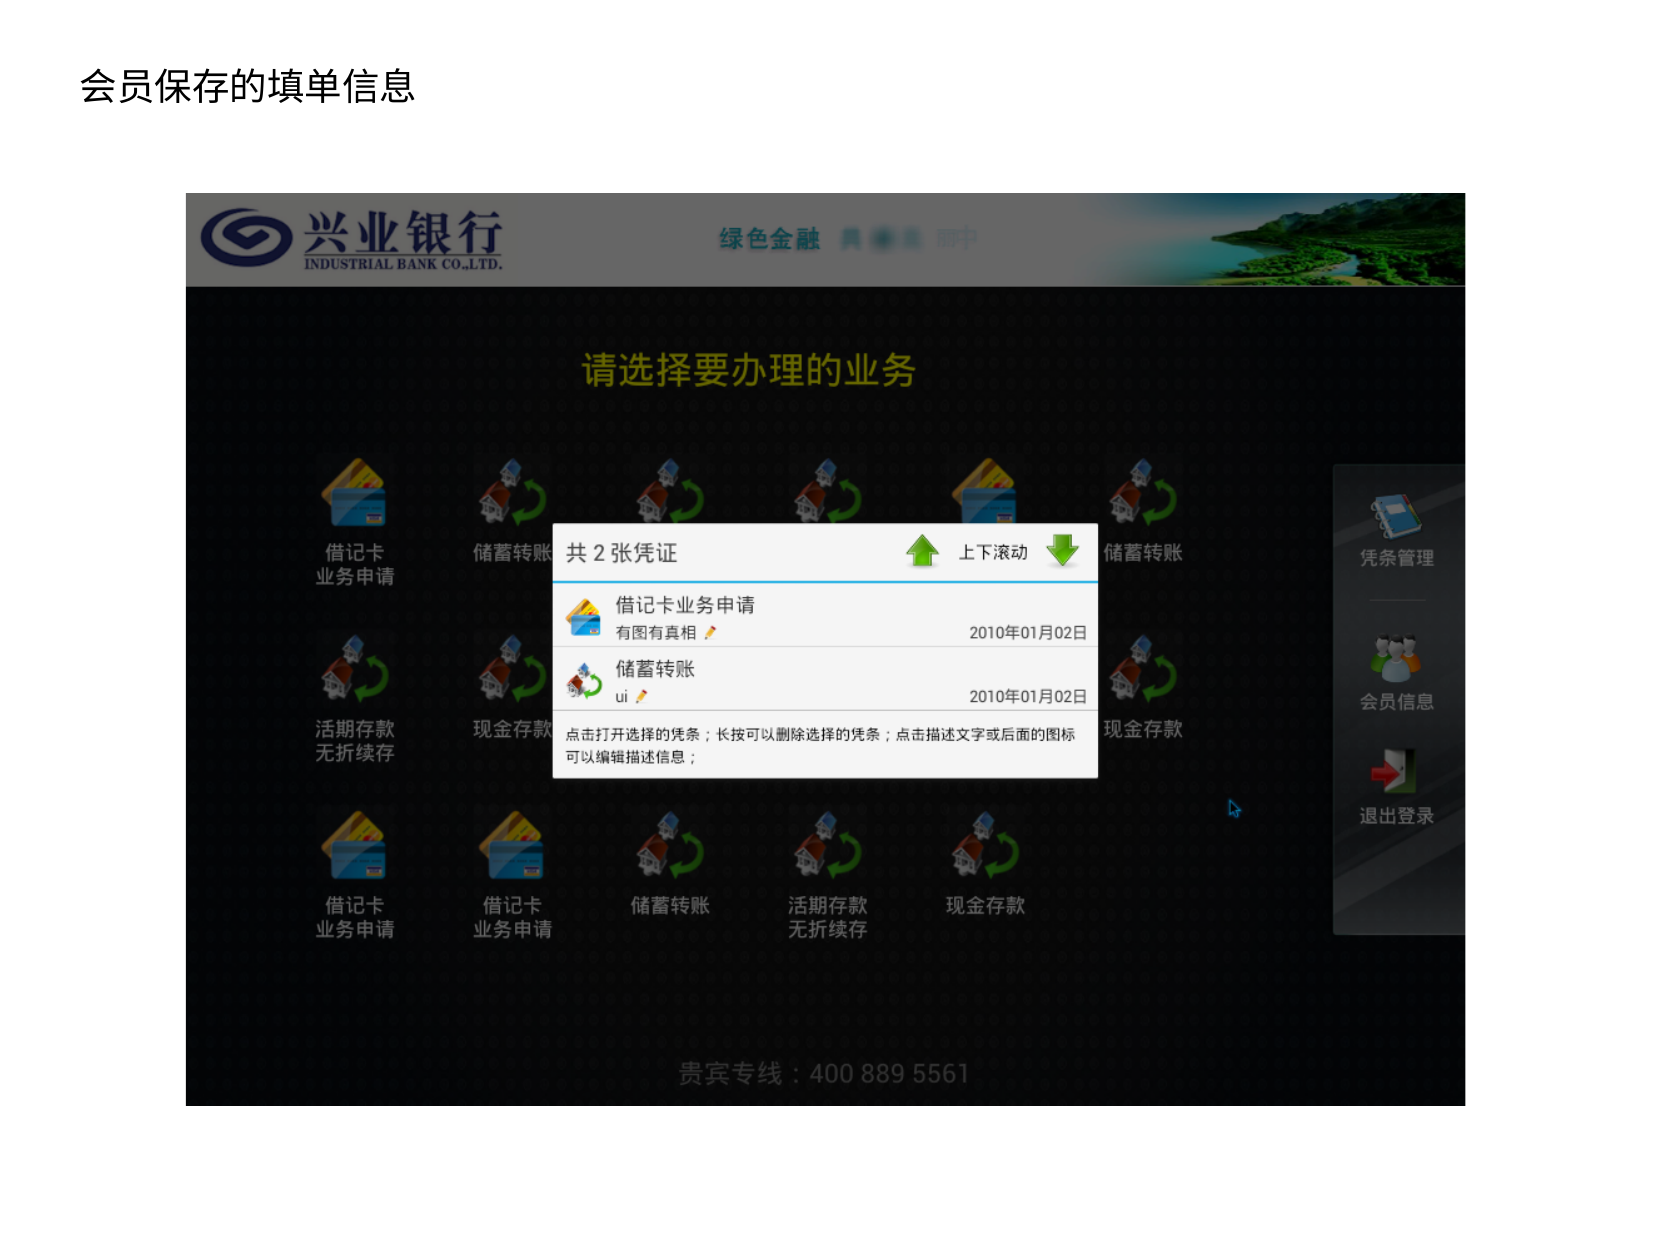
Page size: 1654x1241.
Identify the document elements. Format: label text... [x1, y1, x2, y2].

text_box 会员保存的填单信息 [64, 59, 433, 118]
picture [185, 193, 1466, 1106]
